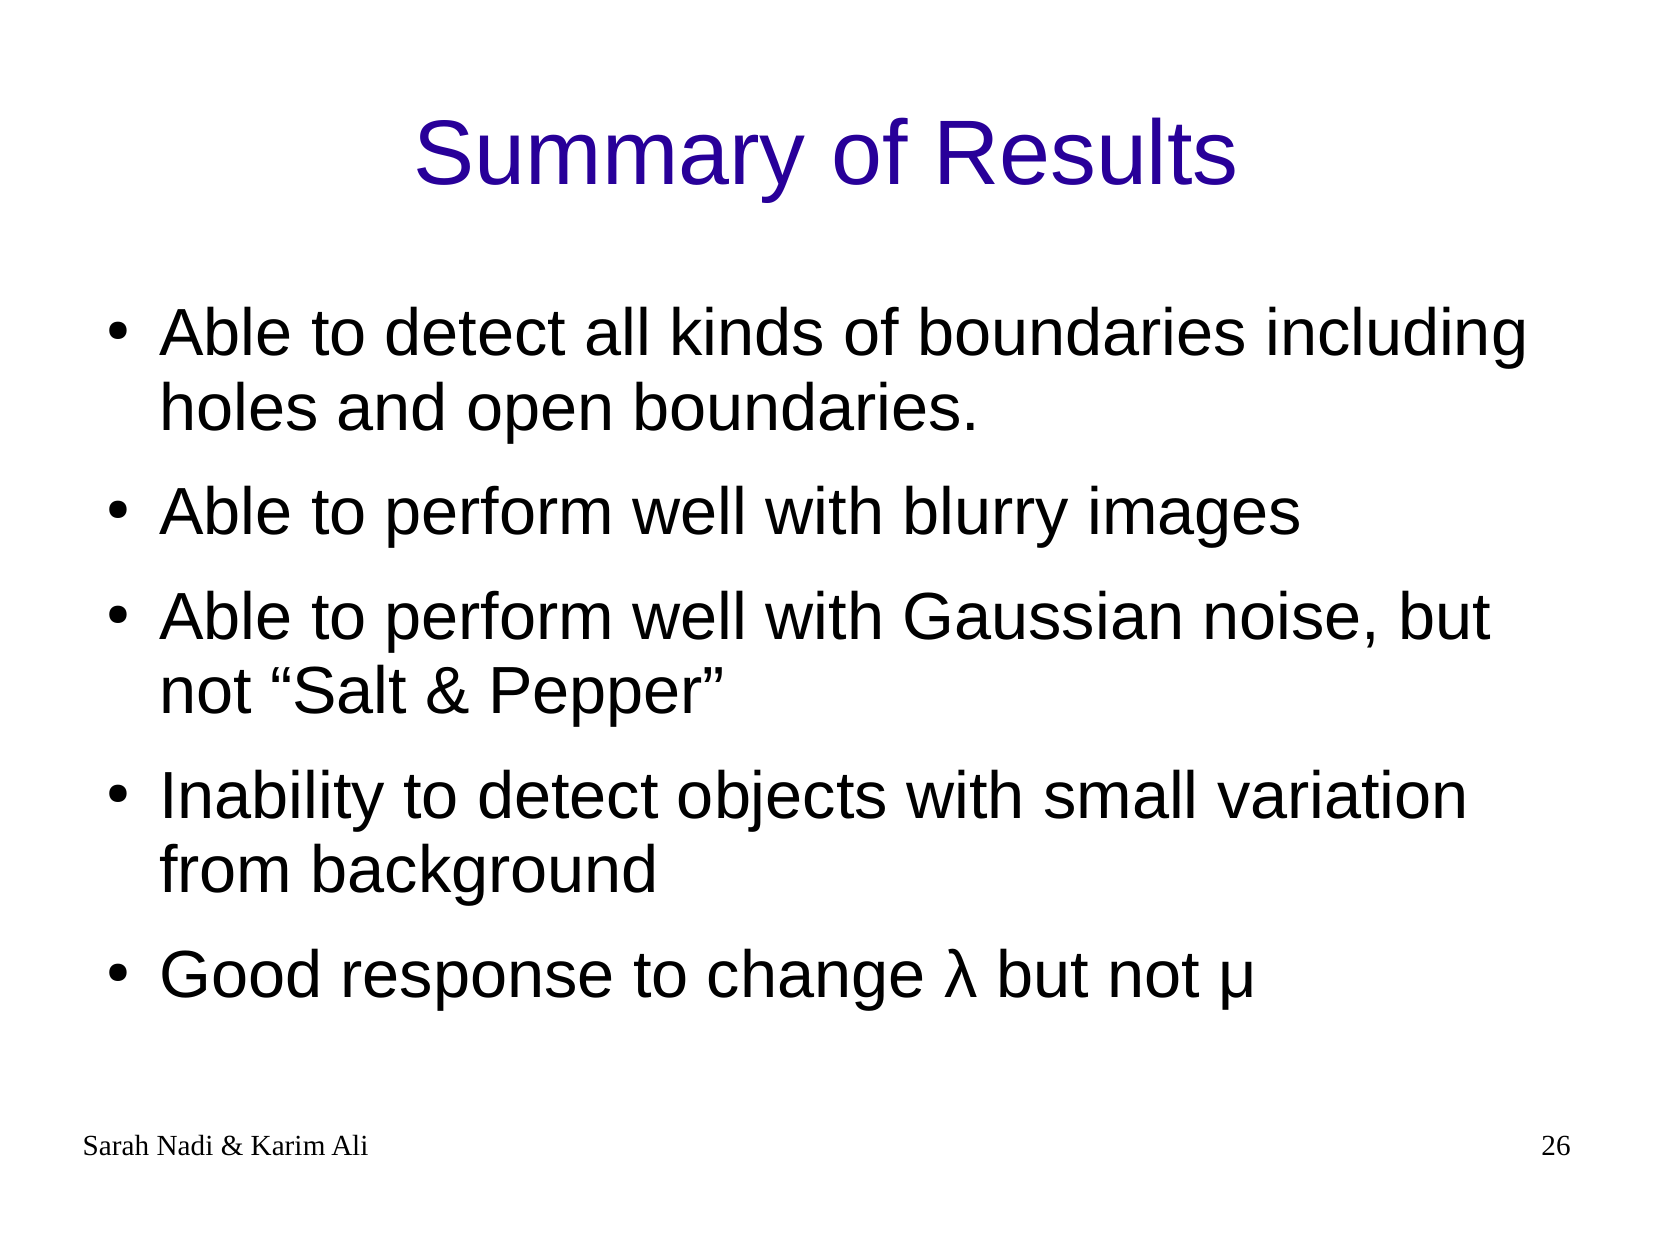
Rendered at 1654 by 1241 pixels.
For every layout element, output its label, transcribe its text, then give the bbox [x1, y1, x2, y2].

list Able to detect all kinds of boundaries including holes and open boundaries. Able to perform well with blurry images Able to perform well with Gaussian noise, but not “Salt & Pepper” Inability to detect objects with small variation from background Good response to change λ but not μ [88, 295, 1577, 1114]
title Summary of Results [82, 49, 1571, 257]
